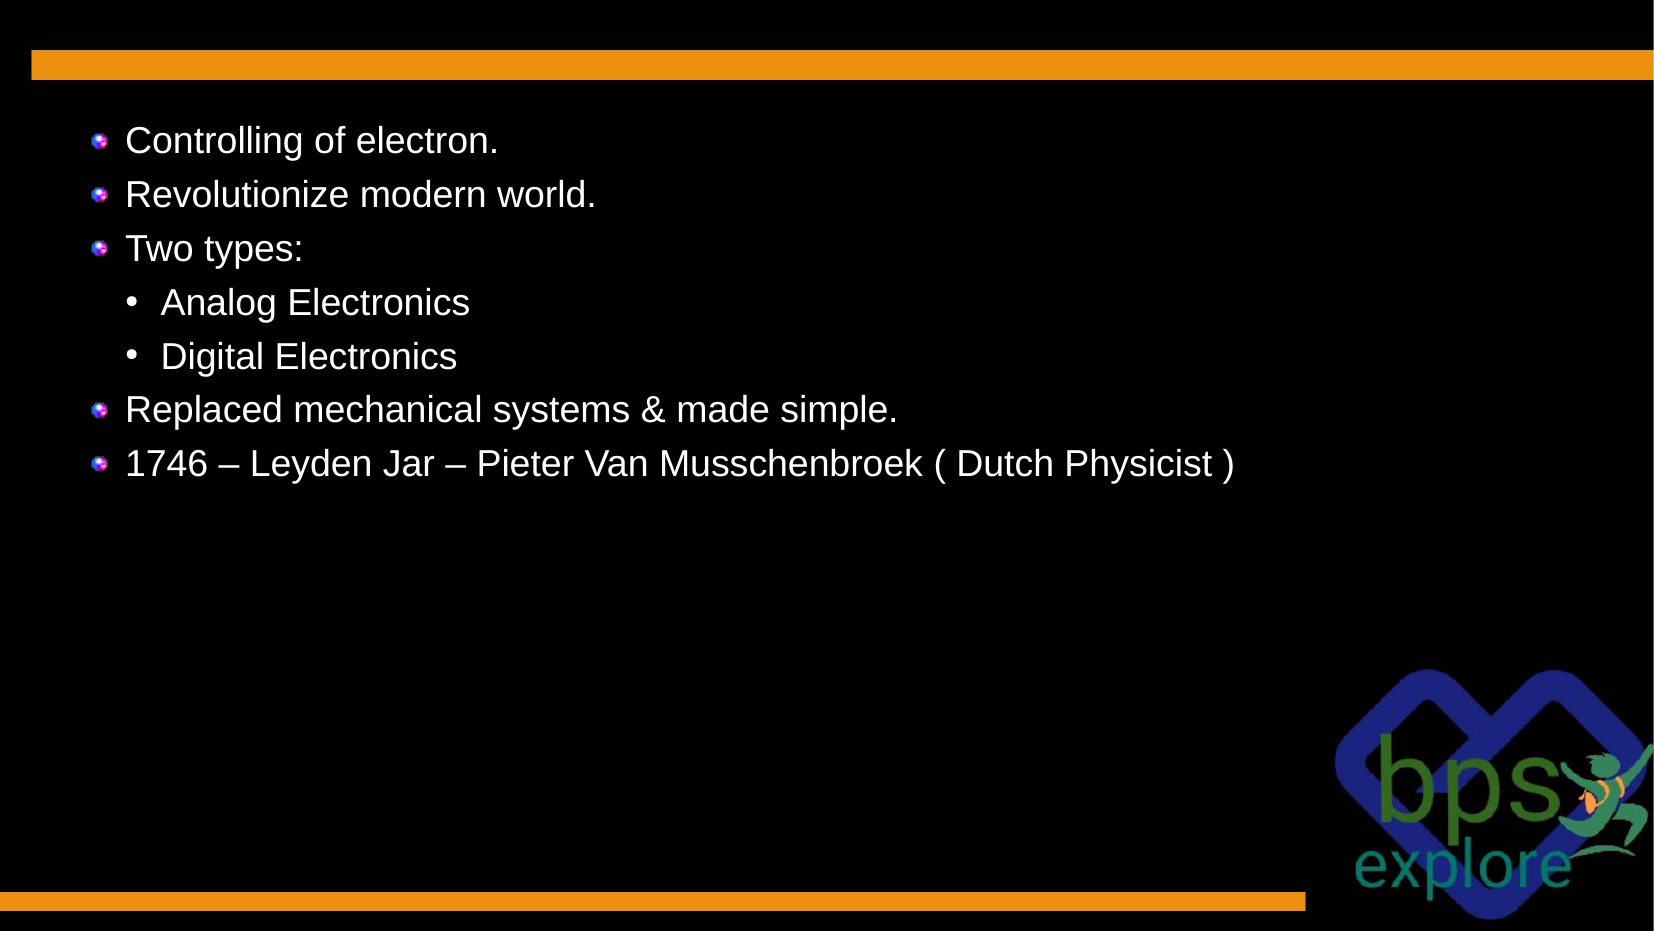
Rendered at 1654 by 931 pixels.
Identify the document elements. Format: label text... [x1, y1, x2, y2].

text_box Controlling of electron. Revolutionize modern world. Two types: Analog Electronics Digital Electronics Replaced mechanical systems & made simple. 1746 – Leyden Jar – Pieter Van Musschenbroek ( Dutch Physicist ) [75, 112, 1351, 826]
picture [0, 0, 1654, 931]
